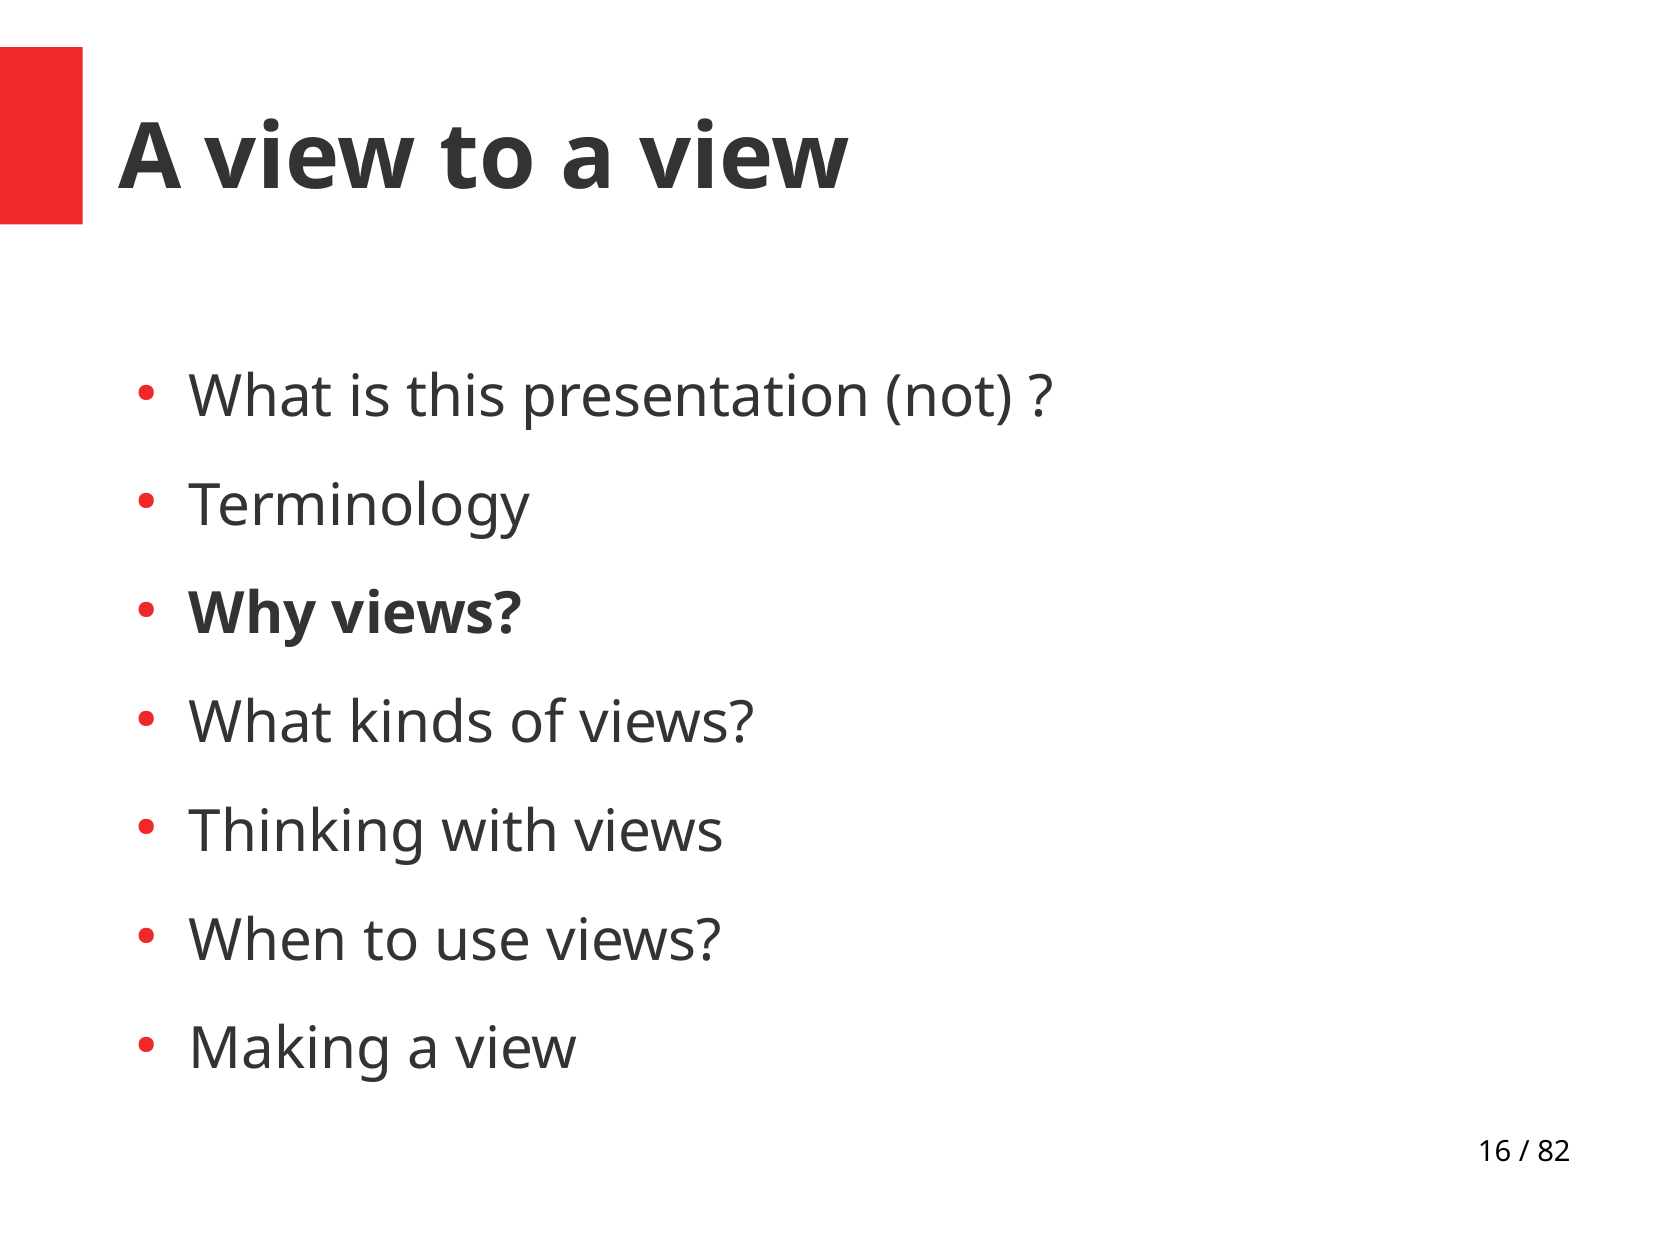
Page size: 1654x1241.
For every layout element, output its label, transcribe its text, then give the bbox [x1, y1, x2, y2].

list What is this presentation (not) ? Terminology Why views? What kinds of views? Thinking with views When to use views? Making a view [118, 354, 1536, 1074]
title A view to a view [118, 49, 1571, 257]
